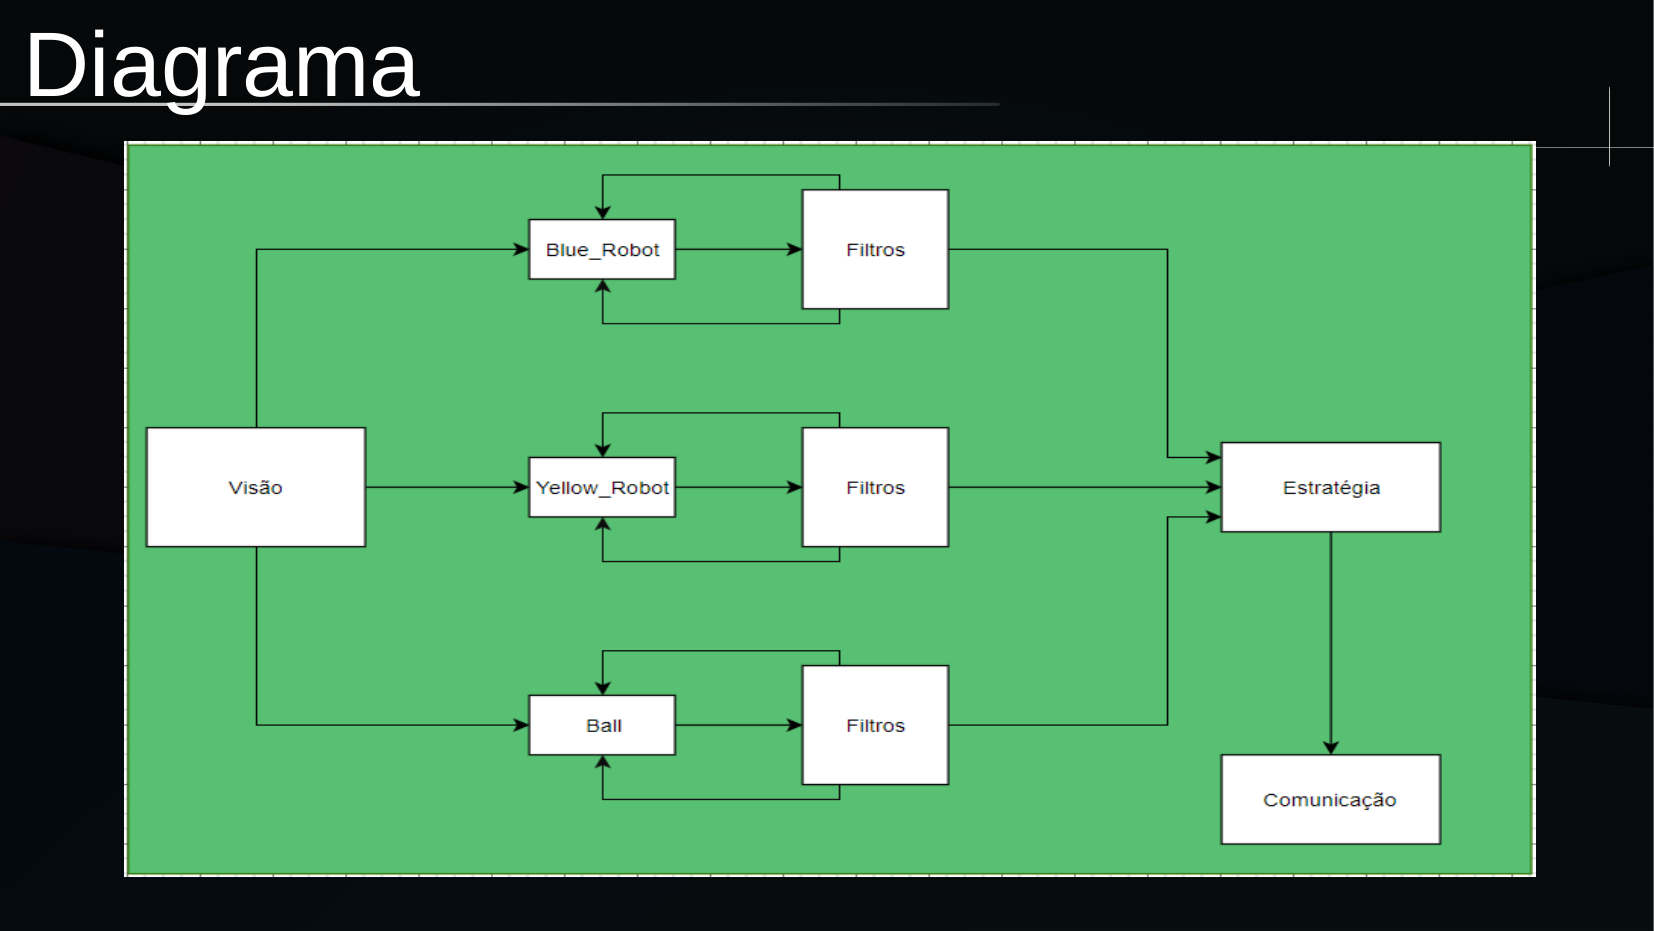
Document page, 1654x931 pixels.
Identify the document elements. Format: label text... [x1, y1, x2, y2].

title Diagrama [23, 11, 1589, 119]
picture [0, 0, 1654, 931]
